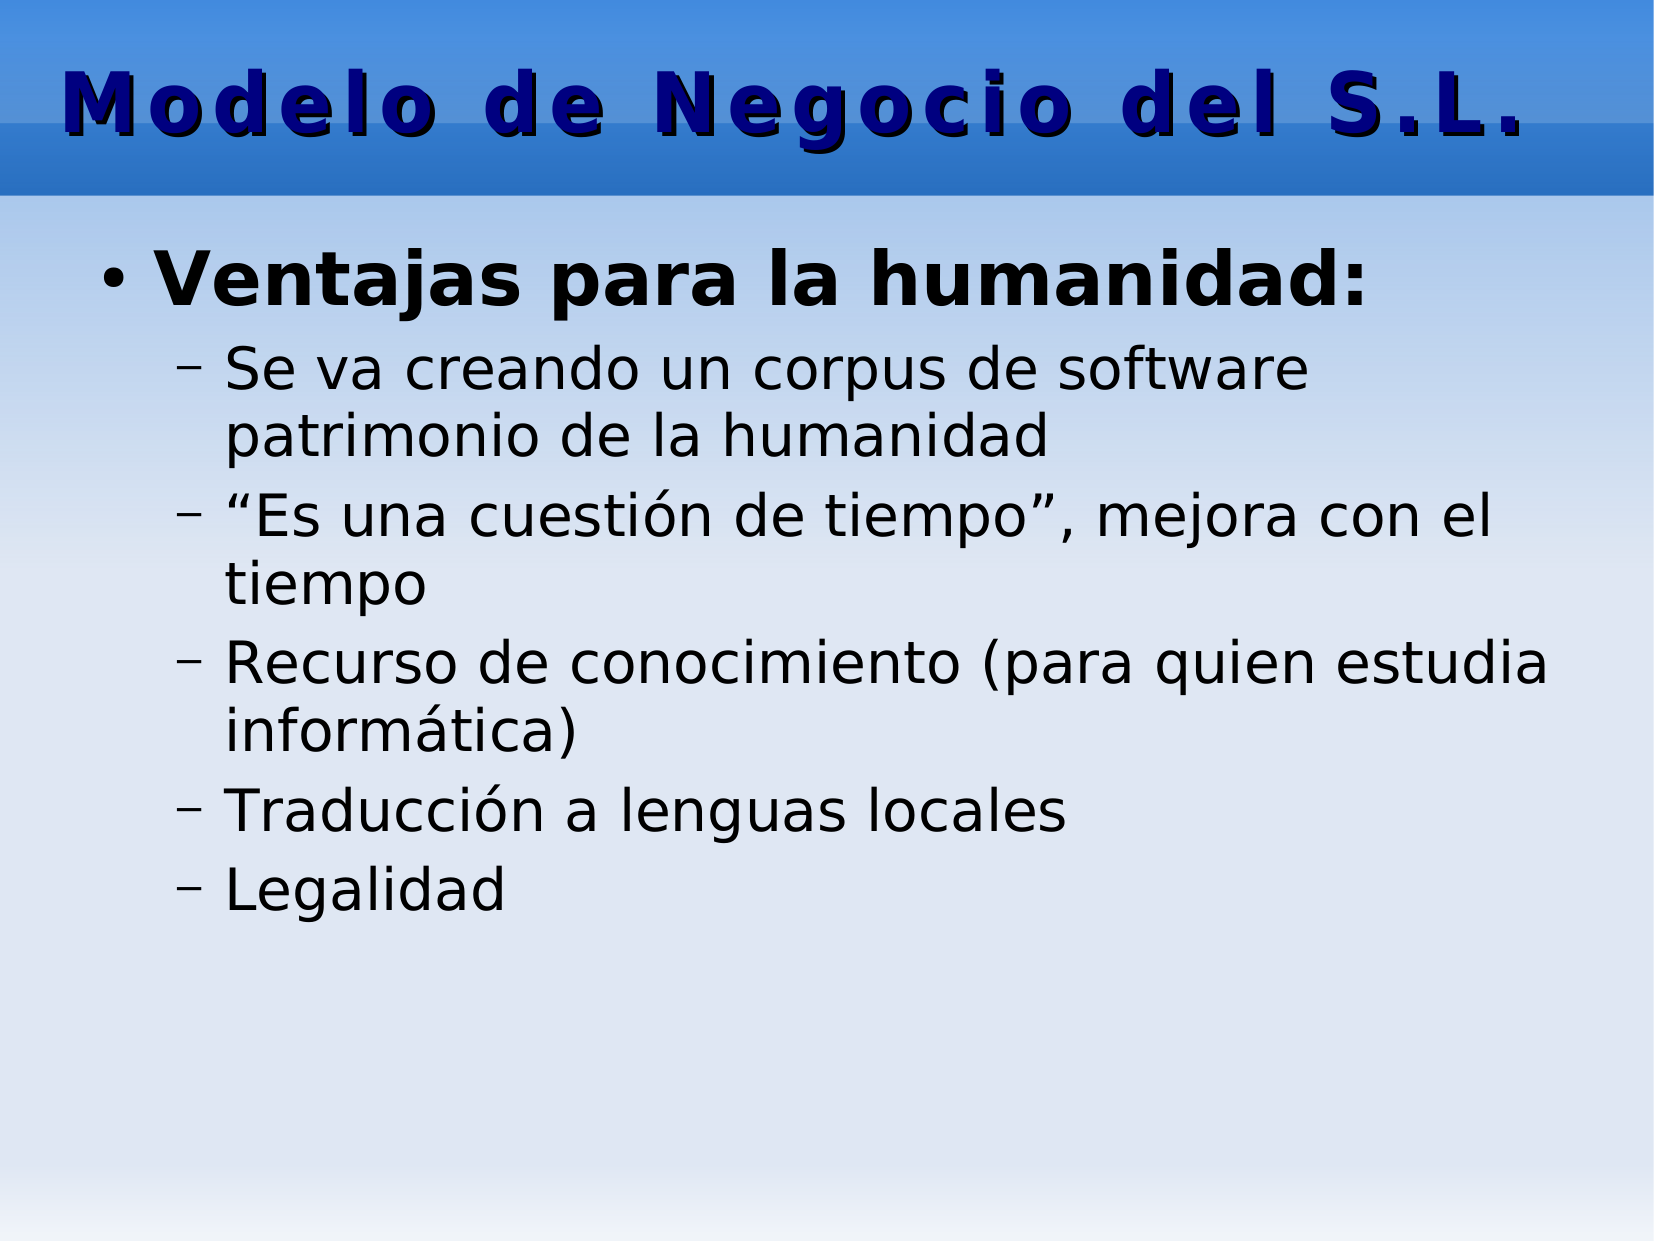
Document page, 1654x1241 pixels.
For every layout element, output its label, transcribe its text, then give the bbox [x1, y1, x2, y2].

list Ventajas para la humanidad: Se va creando un corpus de software patrimonio de la humanidad “Es una cuestión de tiempo”, mejora con el tiempo Recurso de conocimiento (para quien estudia informática) Traducción a lenguas locales Legalidad [82, 236, 1565, 1109]
title Modelo de Negocio del S.L. [59, 29, 1654, 178]
picture [0, 0, 1654, 1241]
